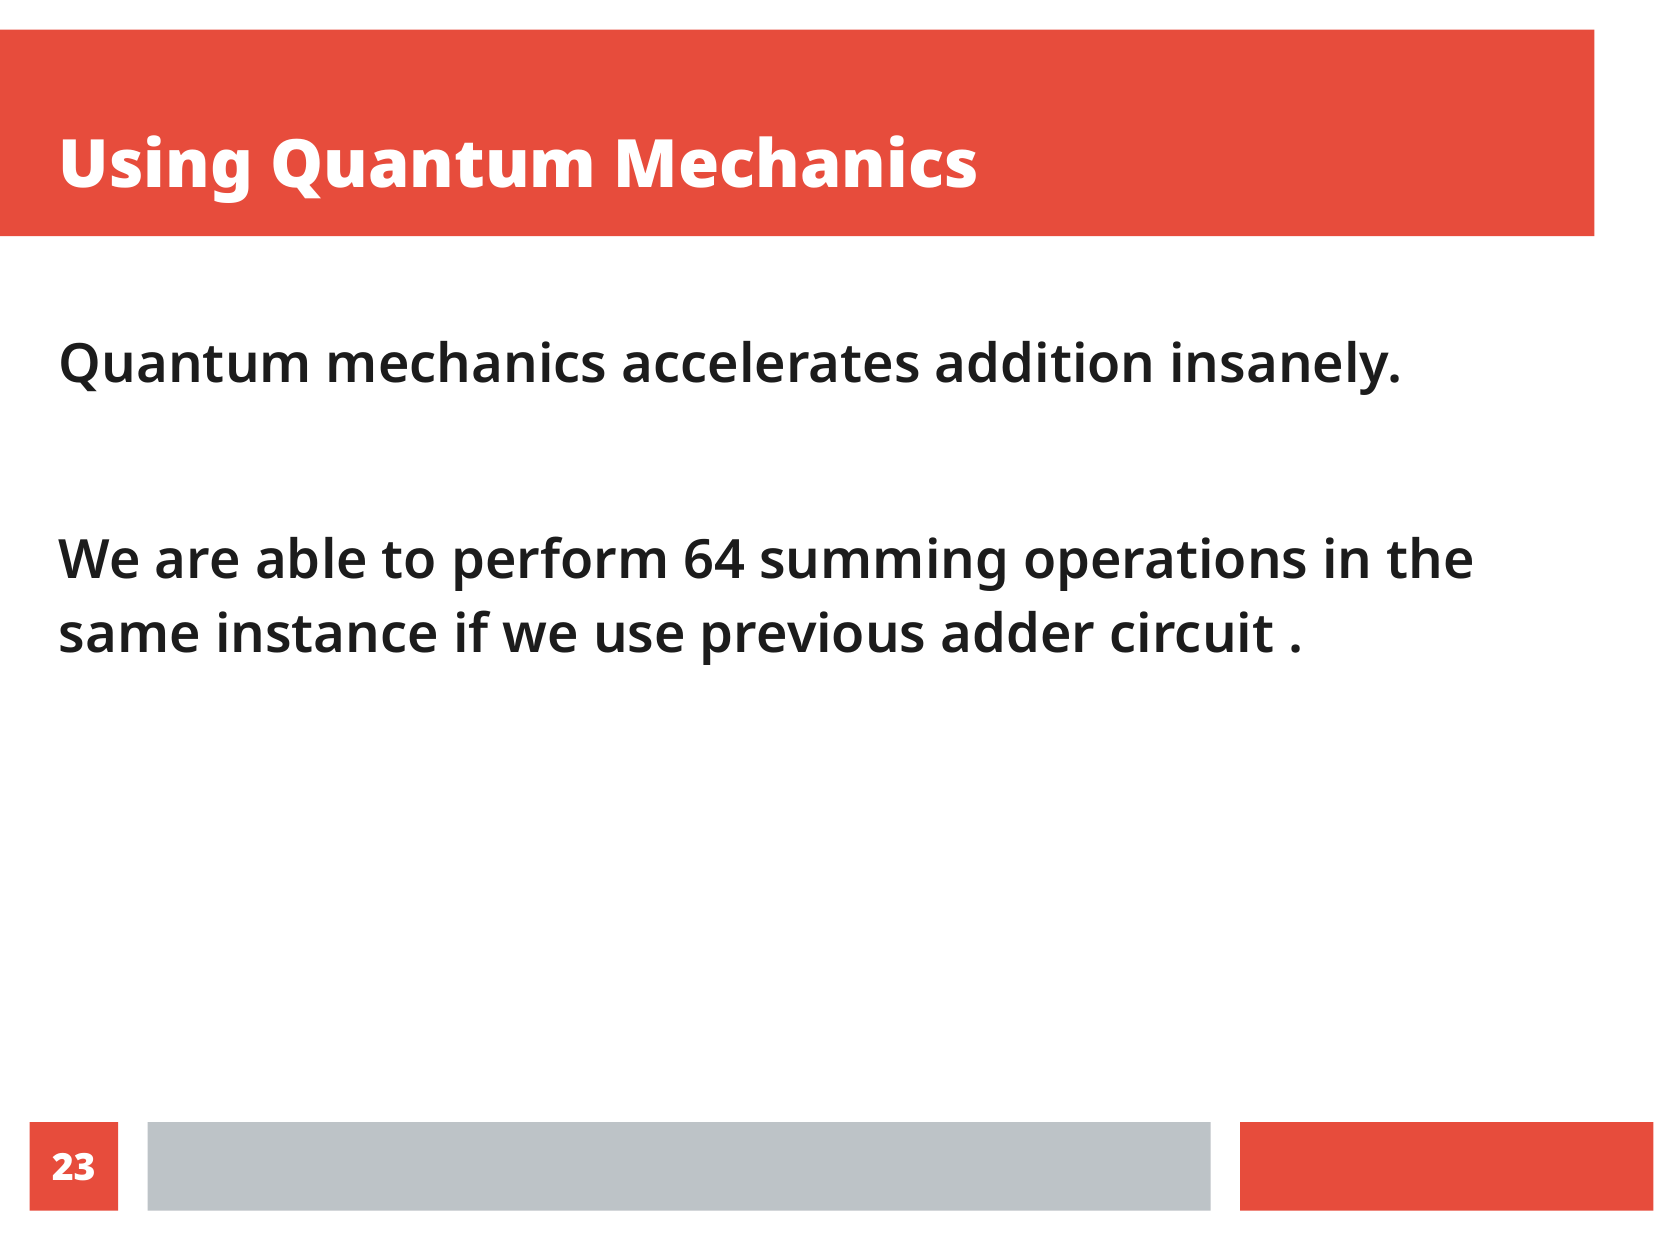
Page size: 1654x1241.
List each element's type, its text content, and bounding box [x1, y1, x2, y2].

title Using Quantum Mechanics [59, 59, 1595, 207]
list Quantum mechanics accelerates addition insanely. We are able to perform 64 summing operations in the same instance if we use previous adder circuit . [59, 324, 1565, 1093]
